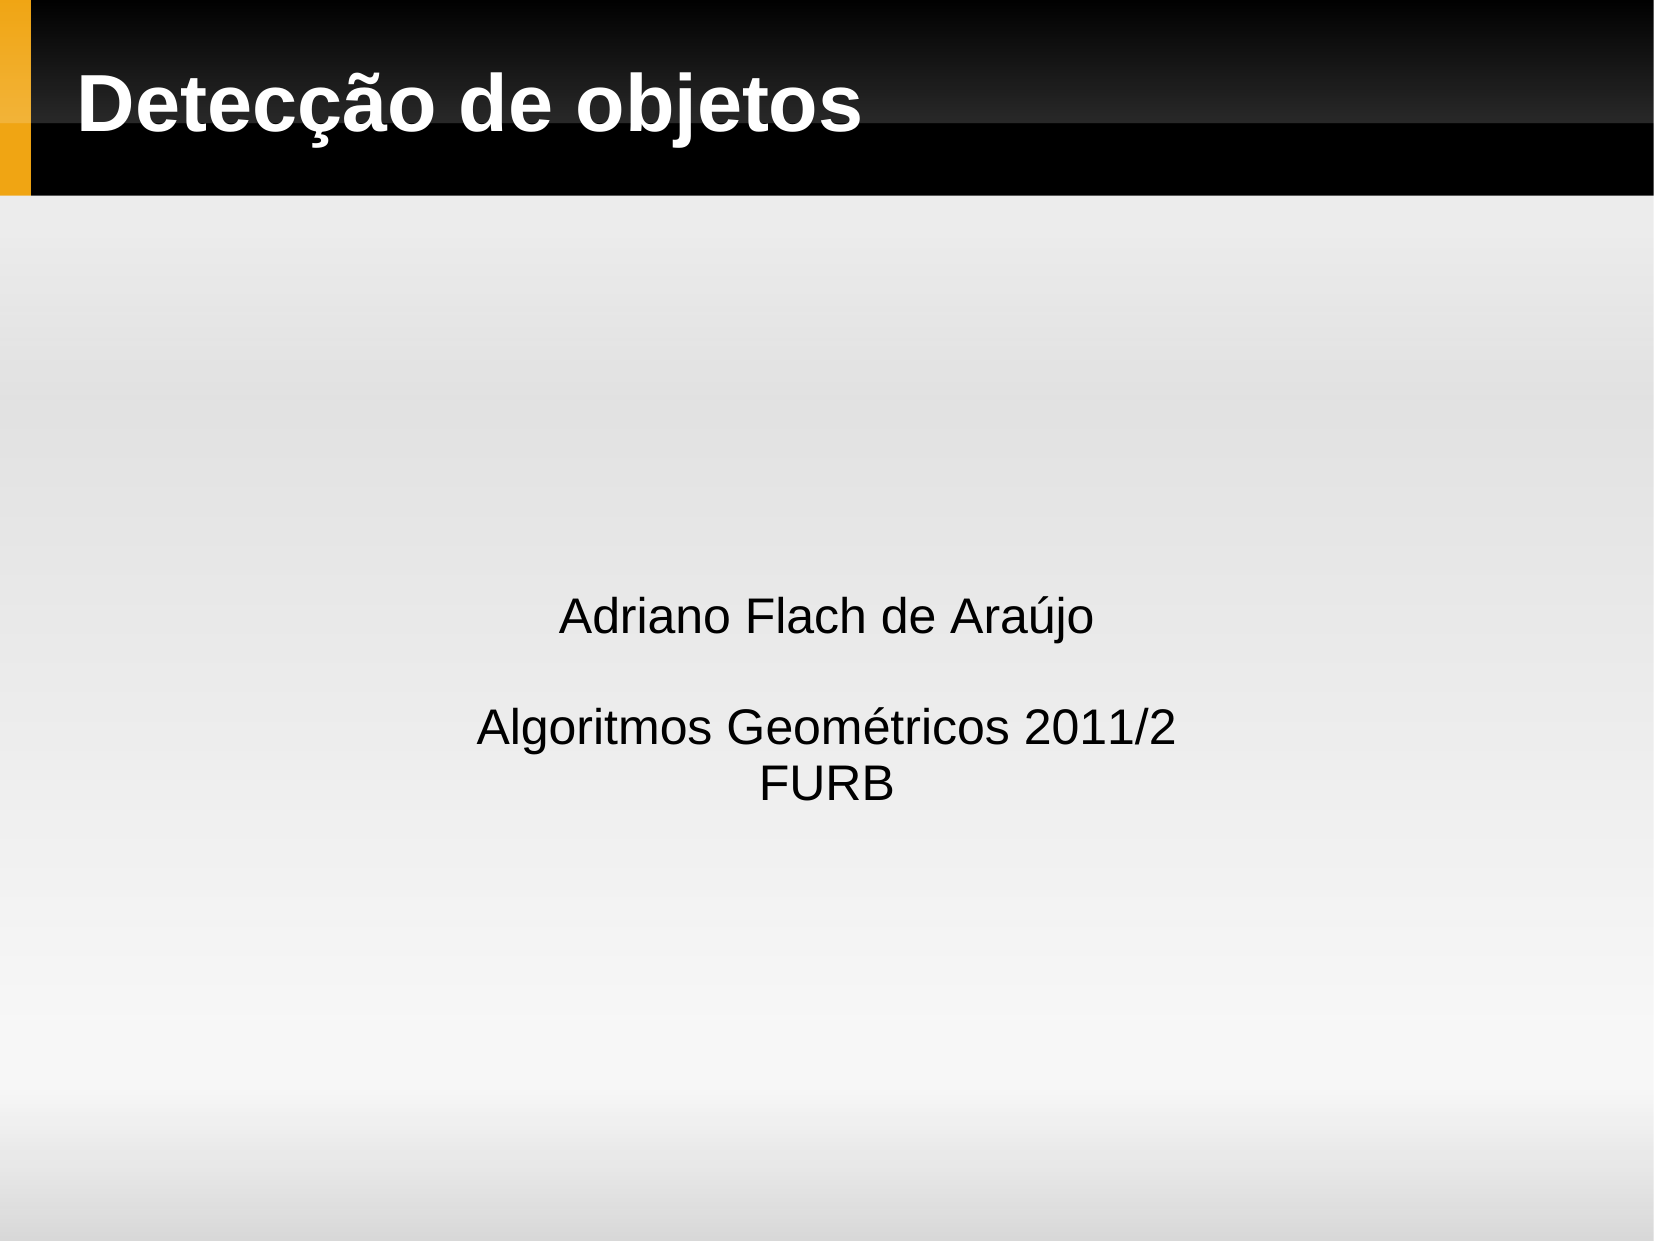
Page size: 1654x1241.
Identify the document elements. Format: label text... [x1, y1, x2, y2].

subtitle Adriano Flach de Araújo Algoritmos Geométricos 2011/2 FURB [82, 290, 1571, 1109]
picture [0, 0, 1654, 1241]
title Detecção de objetos [76, 0, 1565, 208]
